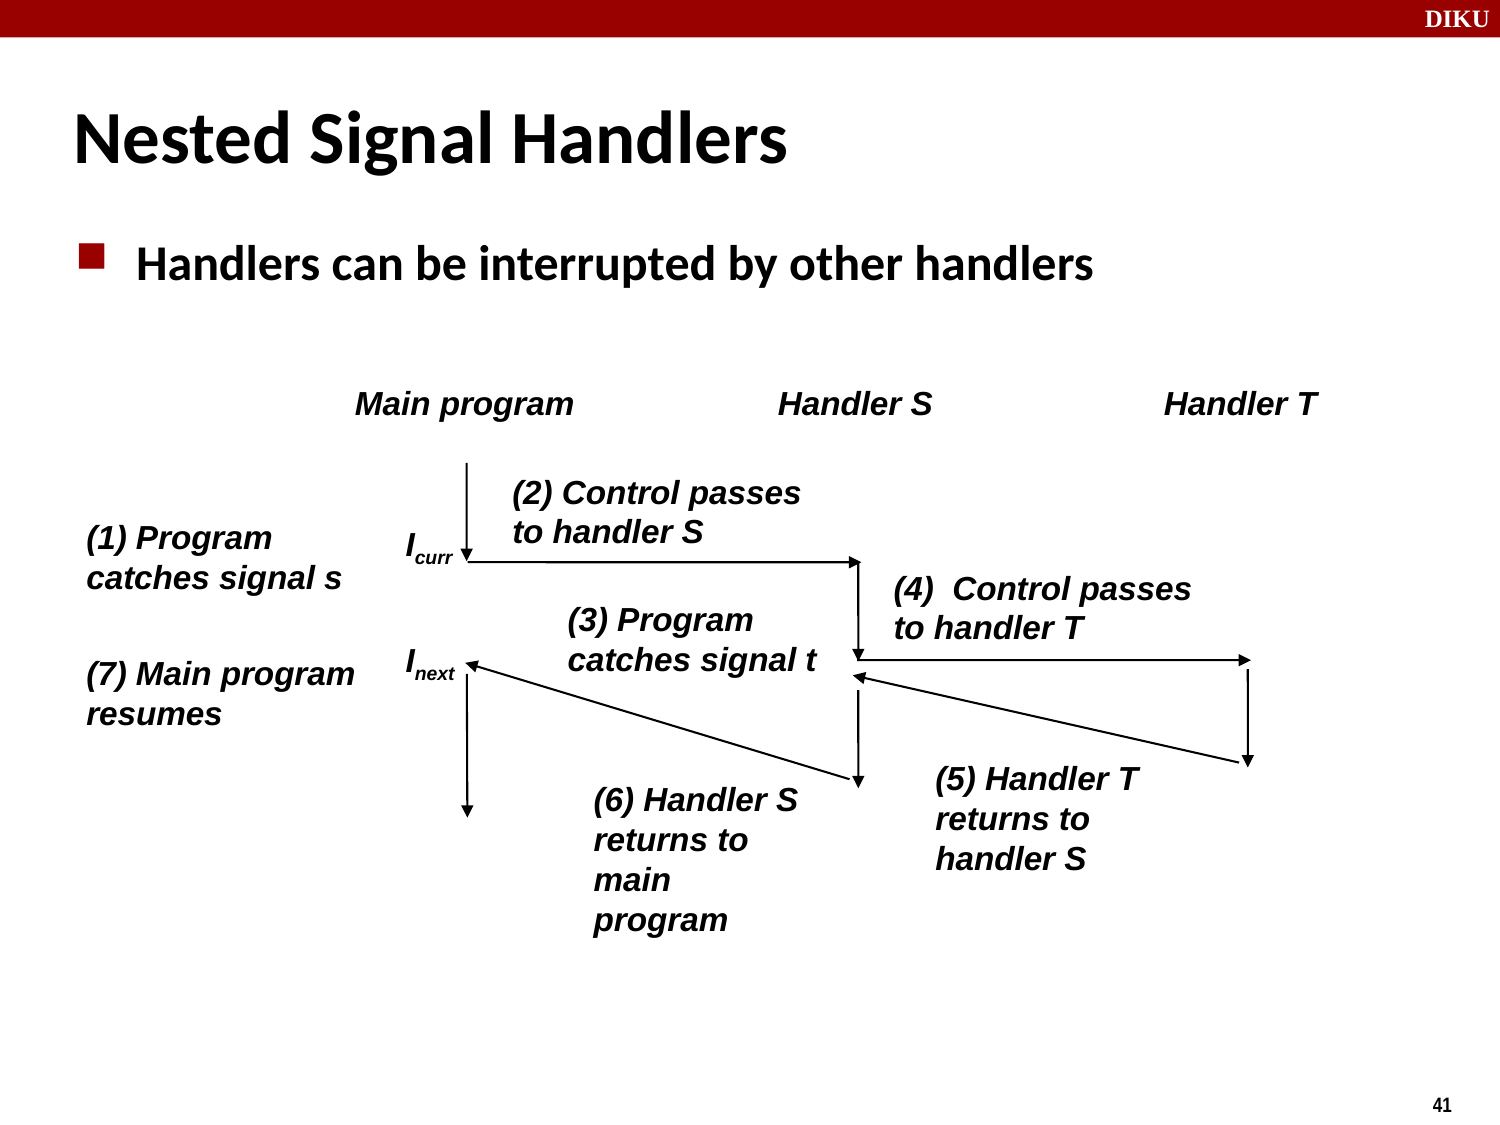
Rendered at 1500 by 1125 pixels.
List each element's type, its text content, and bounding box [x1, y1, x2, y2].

text_box (1) Program catches signal s [71, 509, 386, 604]
text_box (7) Main program resumes [71, 644, 386, 740]
text_box Icurr [390, 515, 467, 576]
text_box Inext [390, 631, 469, 692]
text_box (2) Control passes to handler S [497, 463, 834, 558]
text_box (3) Program catches signal t [552, 590, 857, 685]
text_box Handlers can be interrupted by other handlers [65, 223, 1361, 325]
text_box (5) Handler T returns to handler S [920, 750, 1163, 885]
text_box (6) Handler S returns to main program [578, 770, 822, 945]
text_box (4) Control passes to handler T [878, 559, 1226, 654]
text_box Handler T [1139, 375, 1350, 430]
text_box Nested Signal Handlers [58, 71, 1304, 197]
text_box Handler S [753, 375, 964, 430]
text_box Main program [330, 375, 601, 430]
